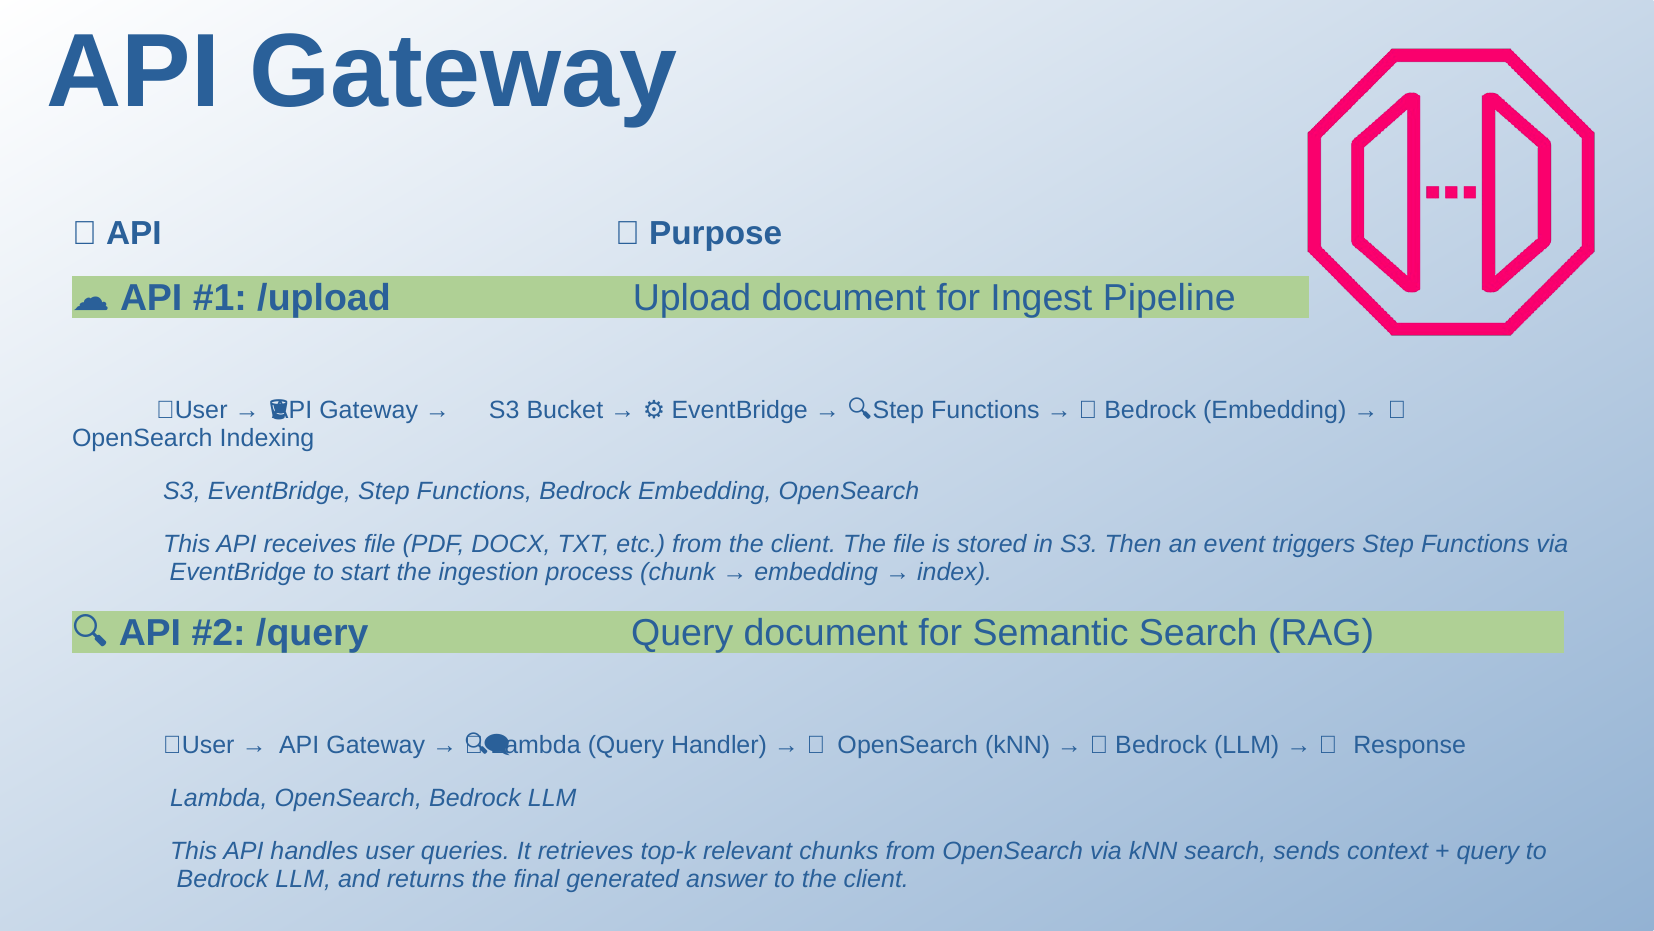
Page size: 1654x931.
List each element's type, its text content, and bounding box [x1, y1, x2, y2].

text_box 🔢 API 📘 Purpose ☁️ API #1: /upload Upload document for Ingest Pipeline 🧍User → 🌐 API Gateway → 🪣 S3 Bucket → ⚙️ EventBridge → 🧠 Step Functions → 🧩 Bedrock (Embedding) → 🔍 OpenSearch Indexing S3, EventBridge, Step Functions, Bedrock Embedding, OpenSearch This API receives file (PDF, DOCX, TXT, etc.) from the client. The file is stored in S3. Then an event triggers Step Functions via EventBridge to start the ingestion process (chunk → embedding → index). 🔍 API #2: /query Query document for Semantic Search (RAG) 🧍User → 🌐 API Gateway → 🧠 Lambda (Query Handler) → 🔍 OpenSearch (kNN) → 🤖 Bedrock (LLM) → 🗨️ Response Lambda, OpenSearch, Bedrock LLM This API handles user queries. It retrieves top-k relevant chunks from OpenSearch via kNN search, sends context + query to Bedrock LLM, and returns the final generated answer to the client. [57, 207, 1595, 931]
picture [1300, 41, 1601, 342]
text_box API Gateway [31, 4, 1195, 136]
